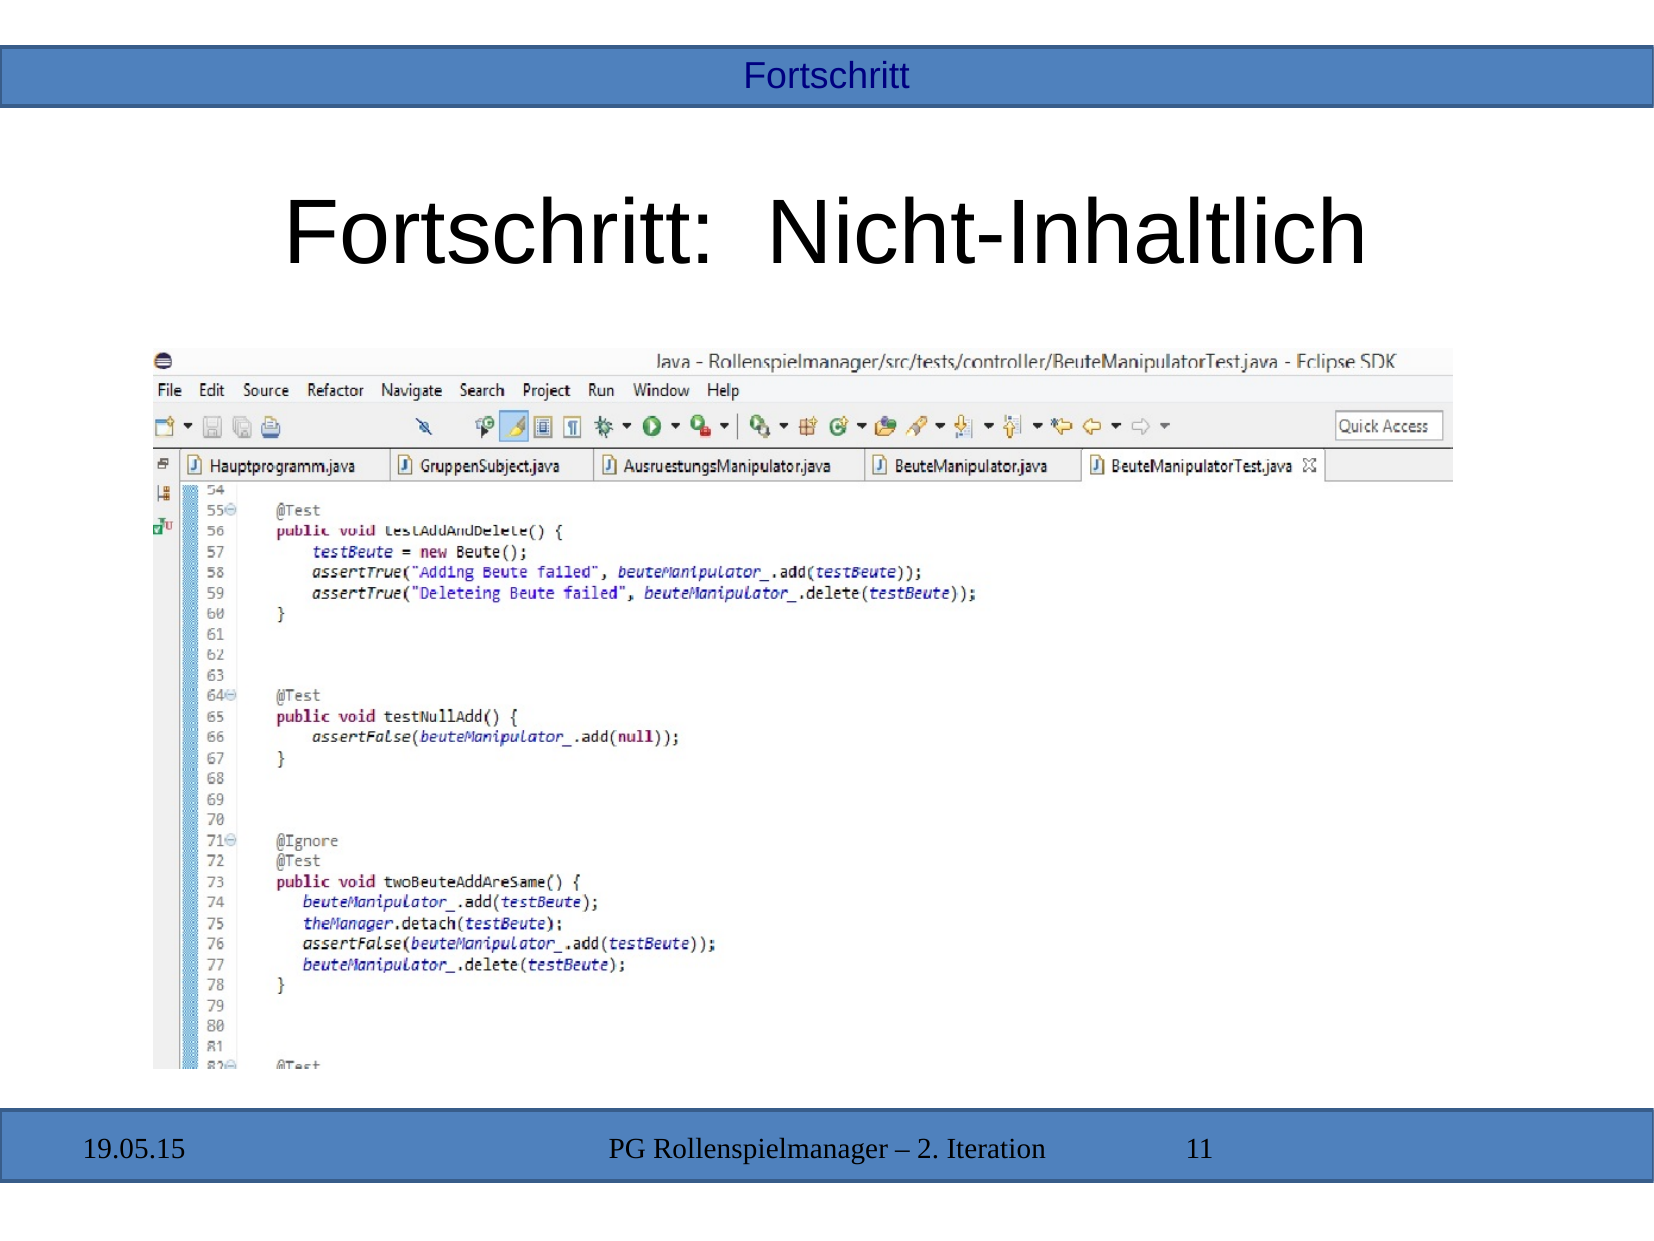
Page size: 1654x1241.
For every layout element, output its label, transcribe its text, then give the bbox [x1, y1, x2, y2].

text_box 19.05.15 [82, 1129, 468, 1216]
title Fortschritt: Nicht-Inhaltlich [82, 171, 1571, 283]
text_box [1185, 1129, 1571, 1216]
text_box PG Rollenspielmanager – 2. Iteration [565, 1129, 1090, 1216]
text_box Fortschritt [0, 47, 1654, 105]
picture [153, 348, 1453, 1069]
